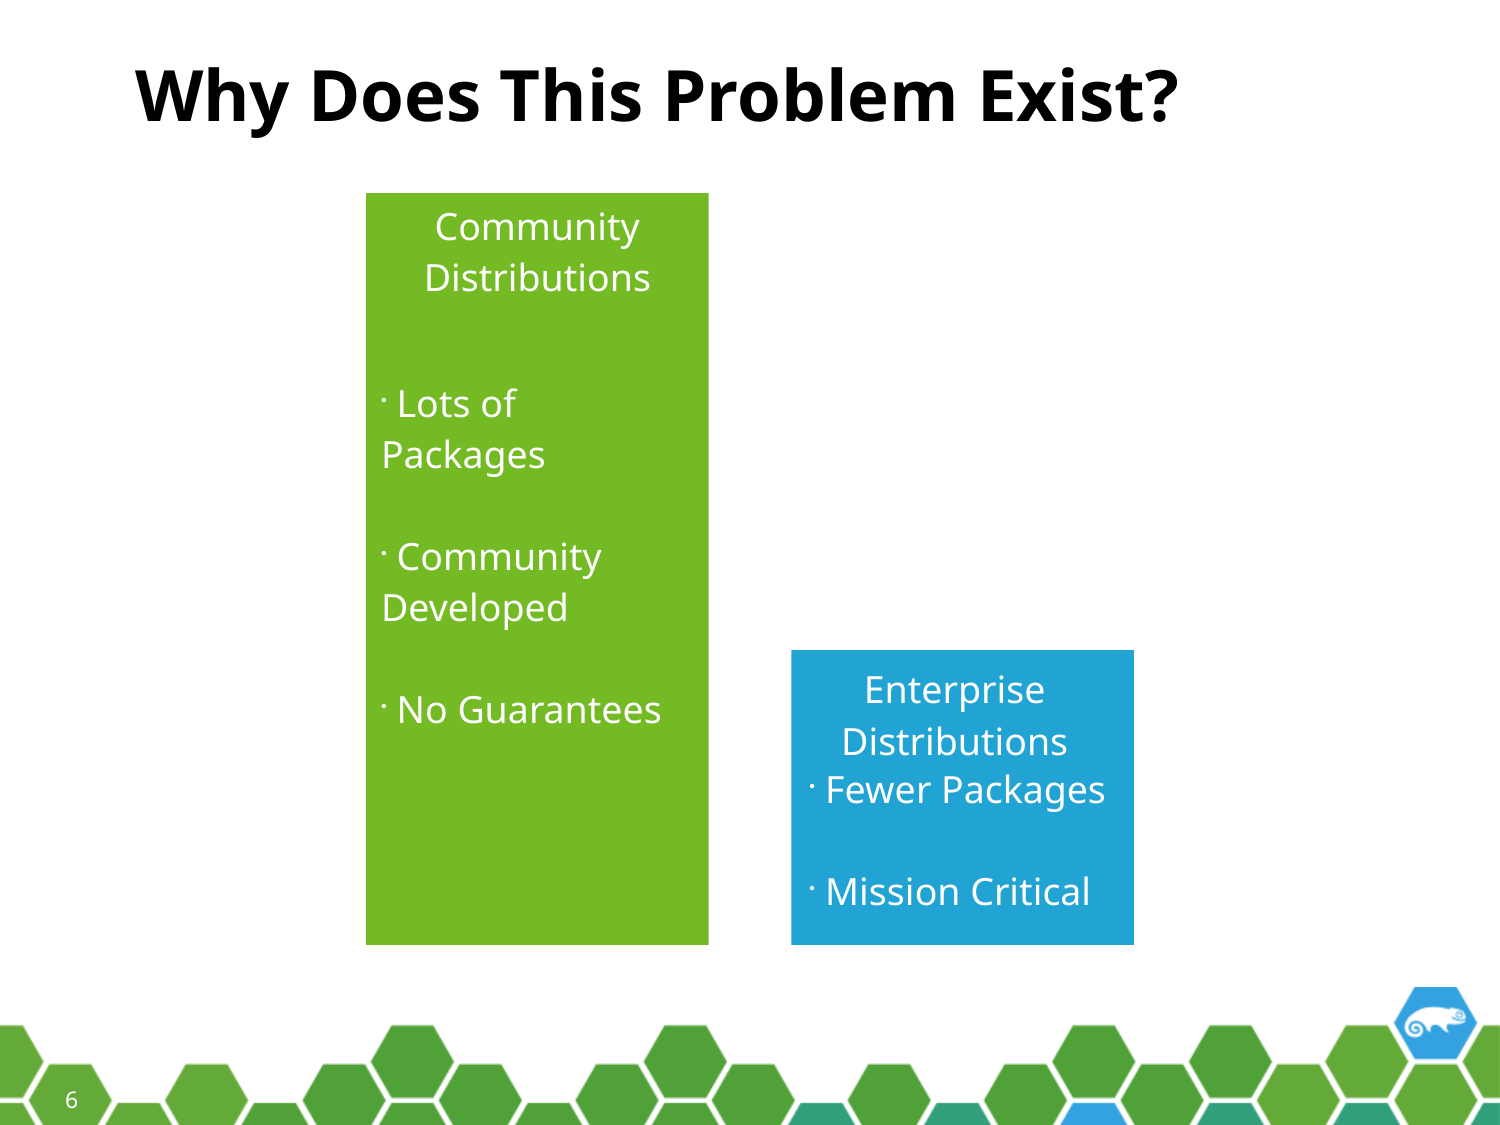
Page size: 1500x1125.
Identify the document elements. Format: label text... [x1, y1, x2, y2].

text_box [464, 714, 478, 720]
text_box [366, 193, 709, 945]
text_box Fewer Packages Mission Critical [794, 755, 1128, 1100]
text_box [548, 714, 558, 721]
text_box [791, 650, 1134, 945]
text_box [490, 714, 501, 721]
title Why Does This Problem Exist? [135, 12, 1372, 175]
text_box [512, 714, 522, 721]
text_box Enterprise Distributions [794, 656, 1116, 755]
text_box Lots of Packages Community Developed No Guarantees [366, 369, 699, 714]
text_box Community Distributions [377, 193, 698, 311]
text_box [431, 714, 442, 721]
picture [0, 987, 1500, 1125]
